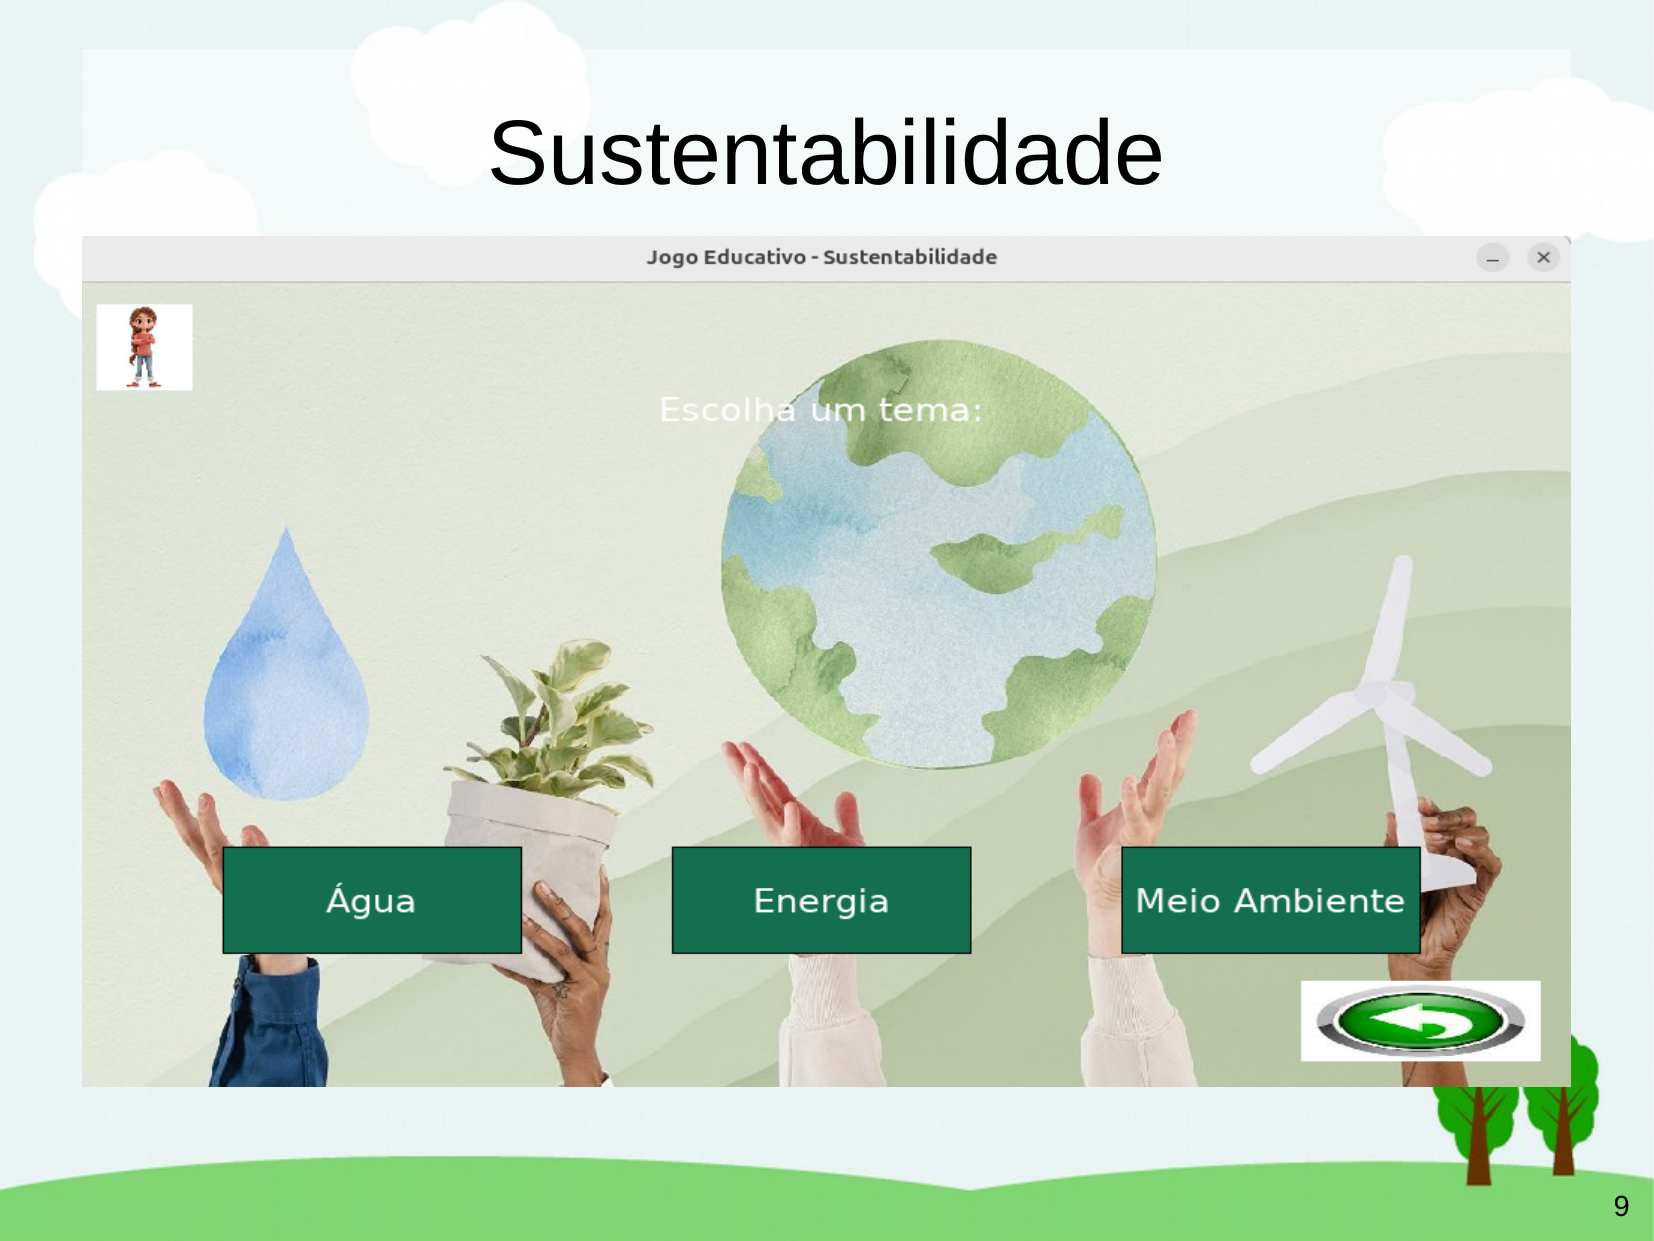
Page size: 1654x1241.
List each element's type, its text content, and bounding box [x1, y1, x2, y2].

title Sustentabilidade [82, 49, 1571, 236]
picture [0, 0, 1654, 1241]
